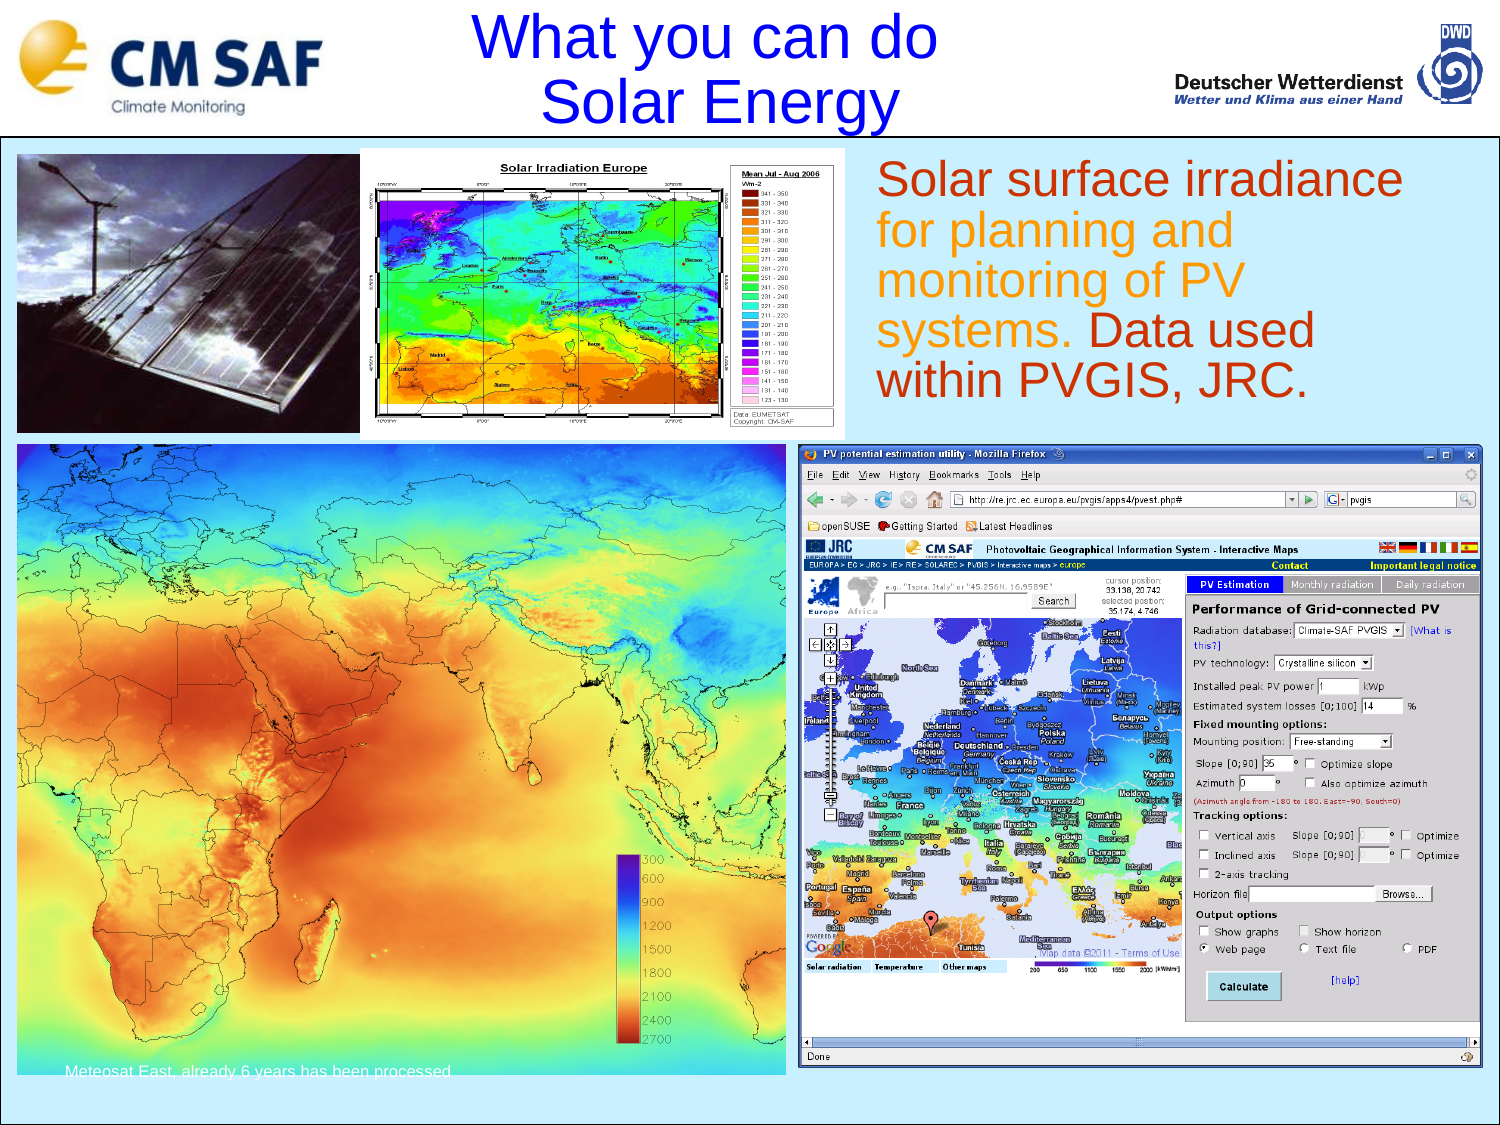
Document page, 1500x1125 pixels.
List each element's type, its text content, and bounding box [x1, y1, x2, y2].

picture [1175, 24, 1483, 104]
picture [798, 444, 1483, 1068]
text_box What you can do Solar Energy [419, 7, 999, 86]
picture [17, 444, 786, 1075]
text_box Meteosat East, already 6 years has been processed [50, 1022, 467, 1089]
text_box Solar surface irradiance for planning and monitoring of PV systems. Data used within PVGIS, JRC. [861, 148, 1459, 416]
picture [17, 148, 845, 440]
picture [17, 19, 325, 117]
